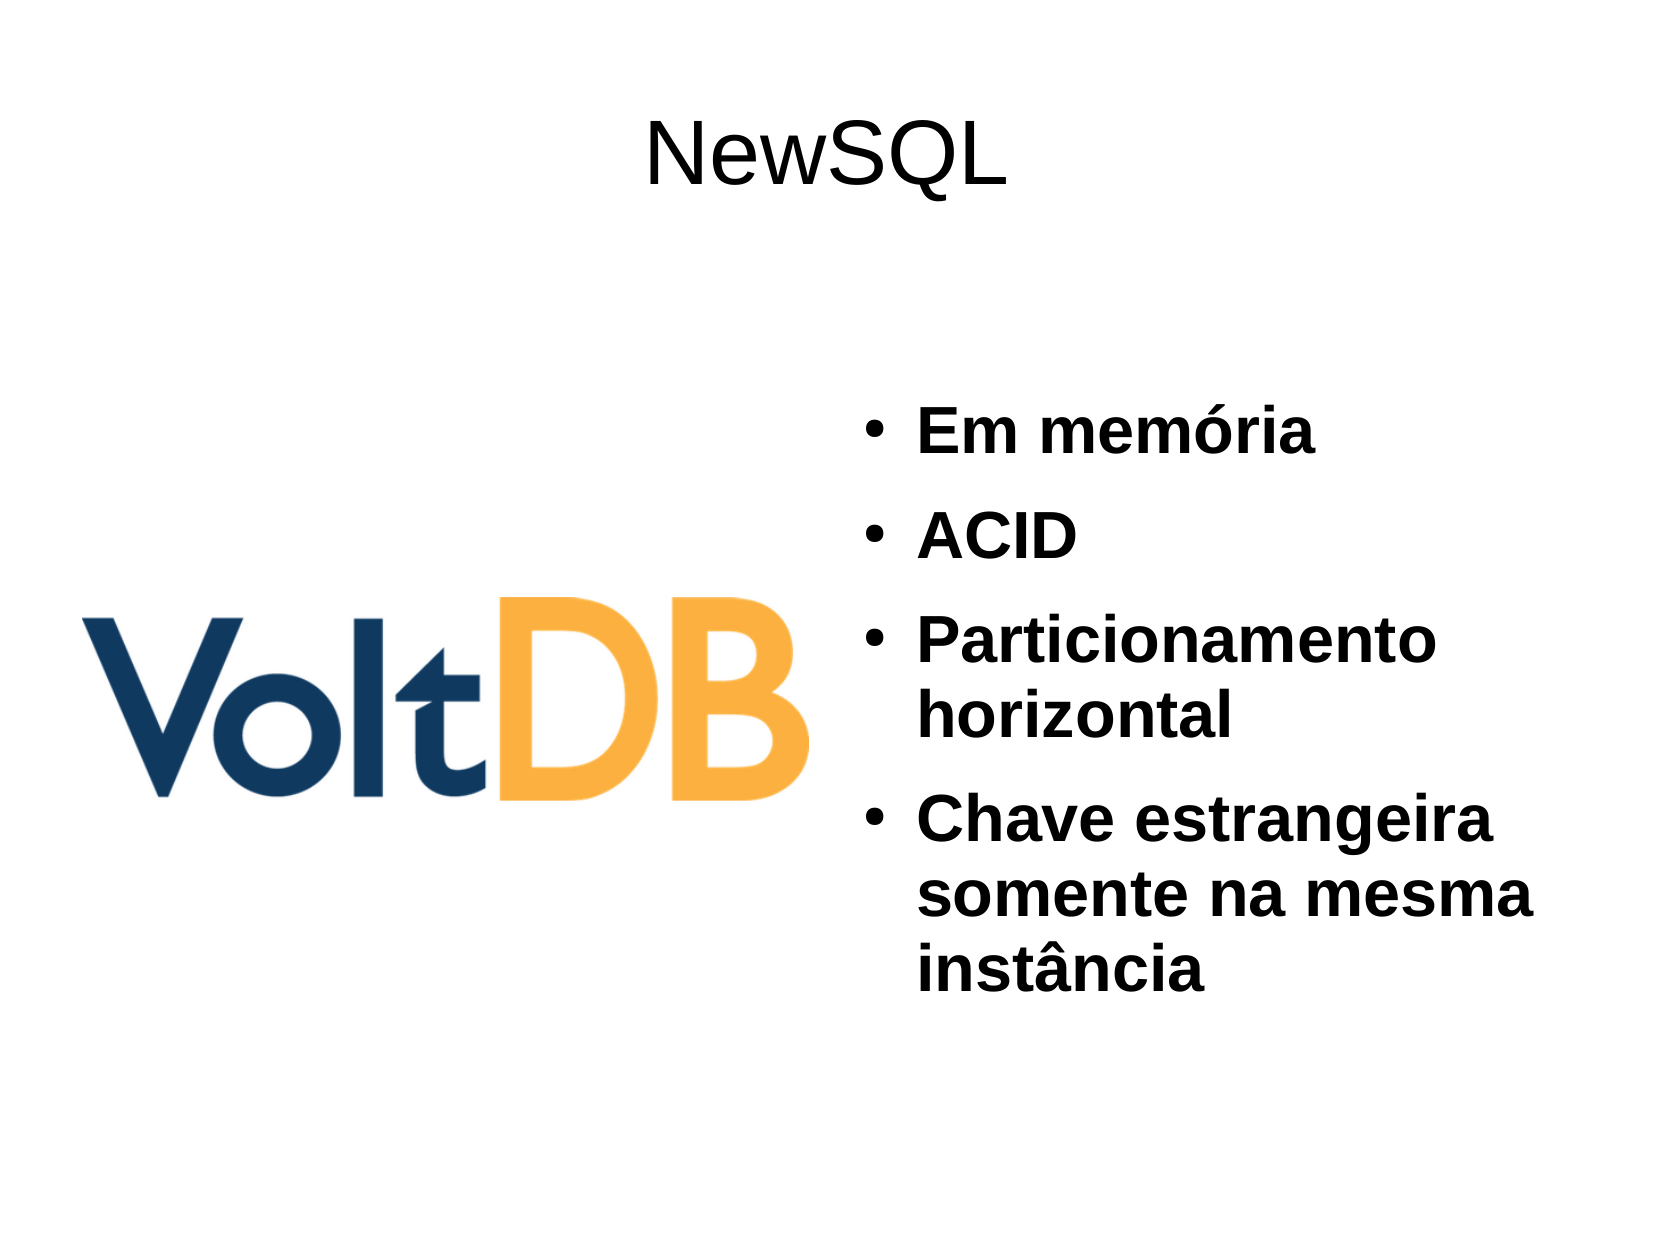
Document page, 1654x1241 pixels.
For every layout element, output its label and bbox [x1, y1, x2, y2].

picture [82, 563, 809, 836]
